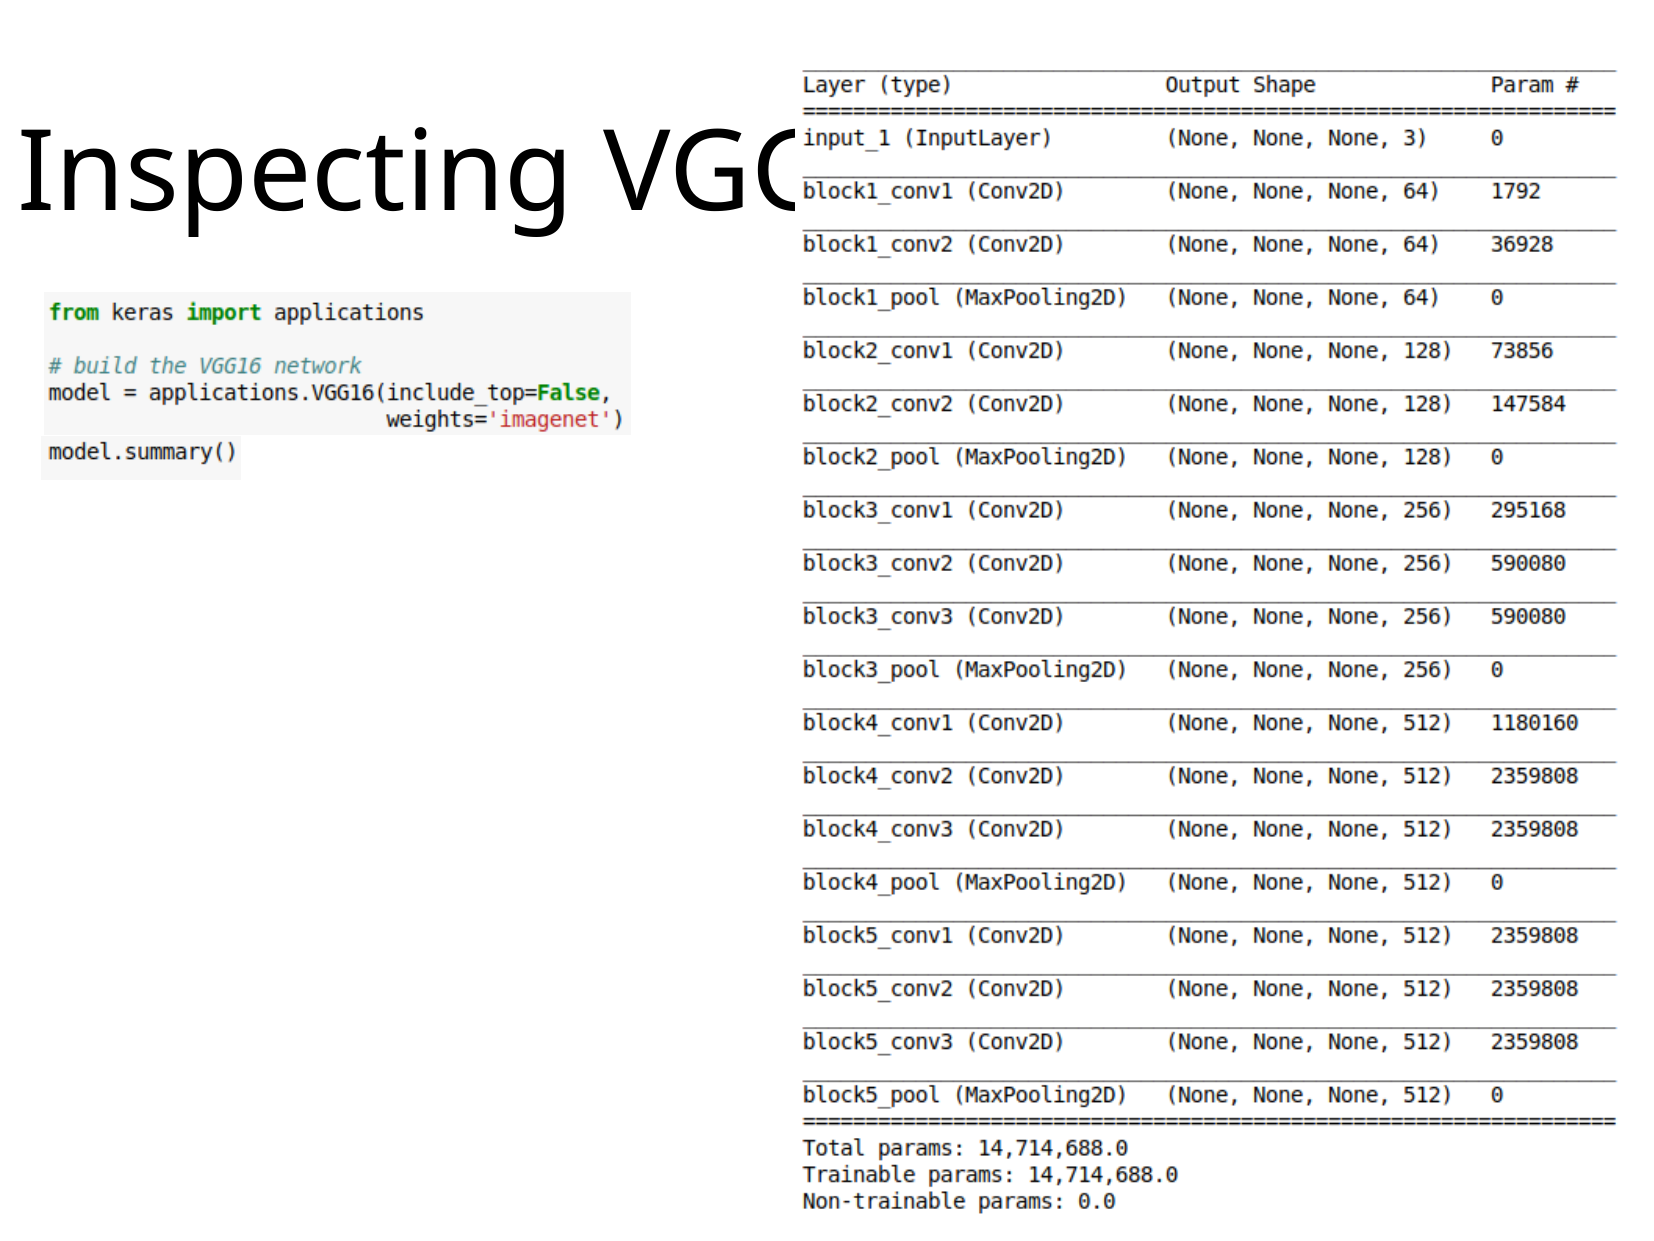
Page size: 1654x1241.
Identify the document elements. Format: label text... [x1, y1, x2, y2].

picture [41, 292, 631, 481]
picture [795, 44, 1630, 1235]
title Inspecting VGG [0, 62, 795, 271]
